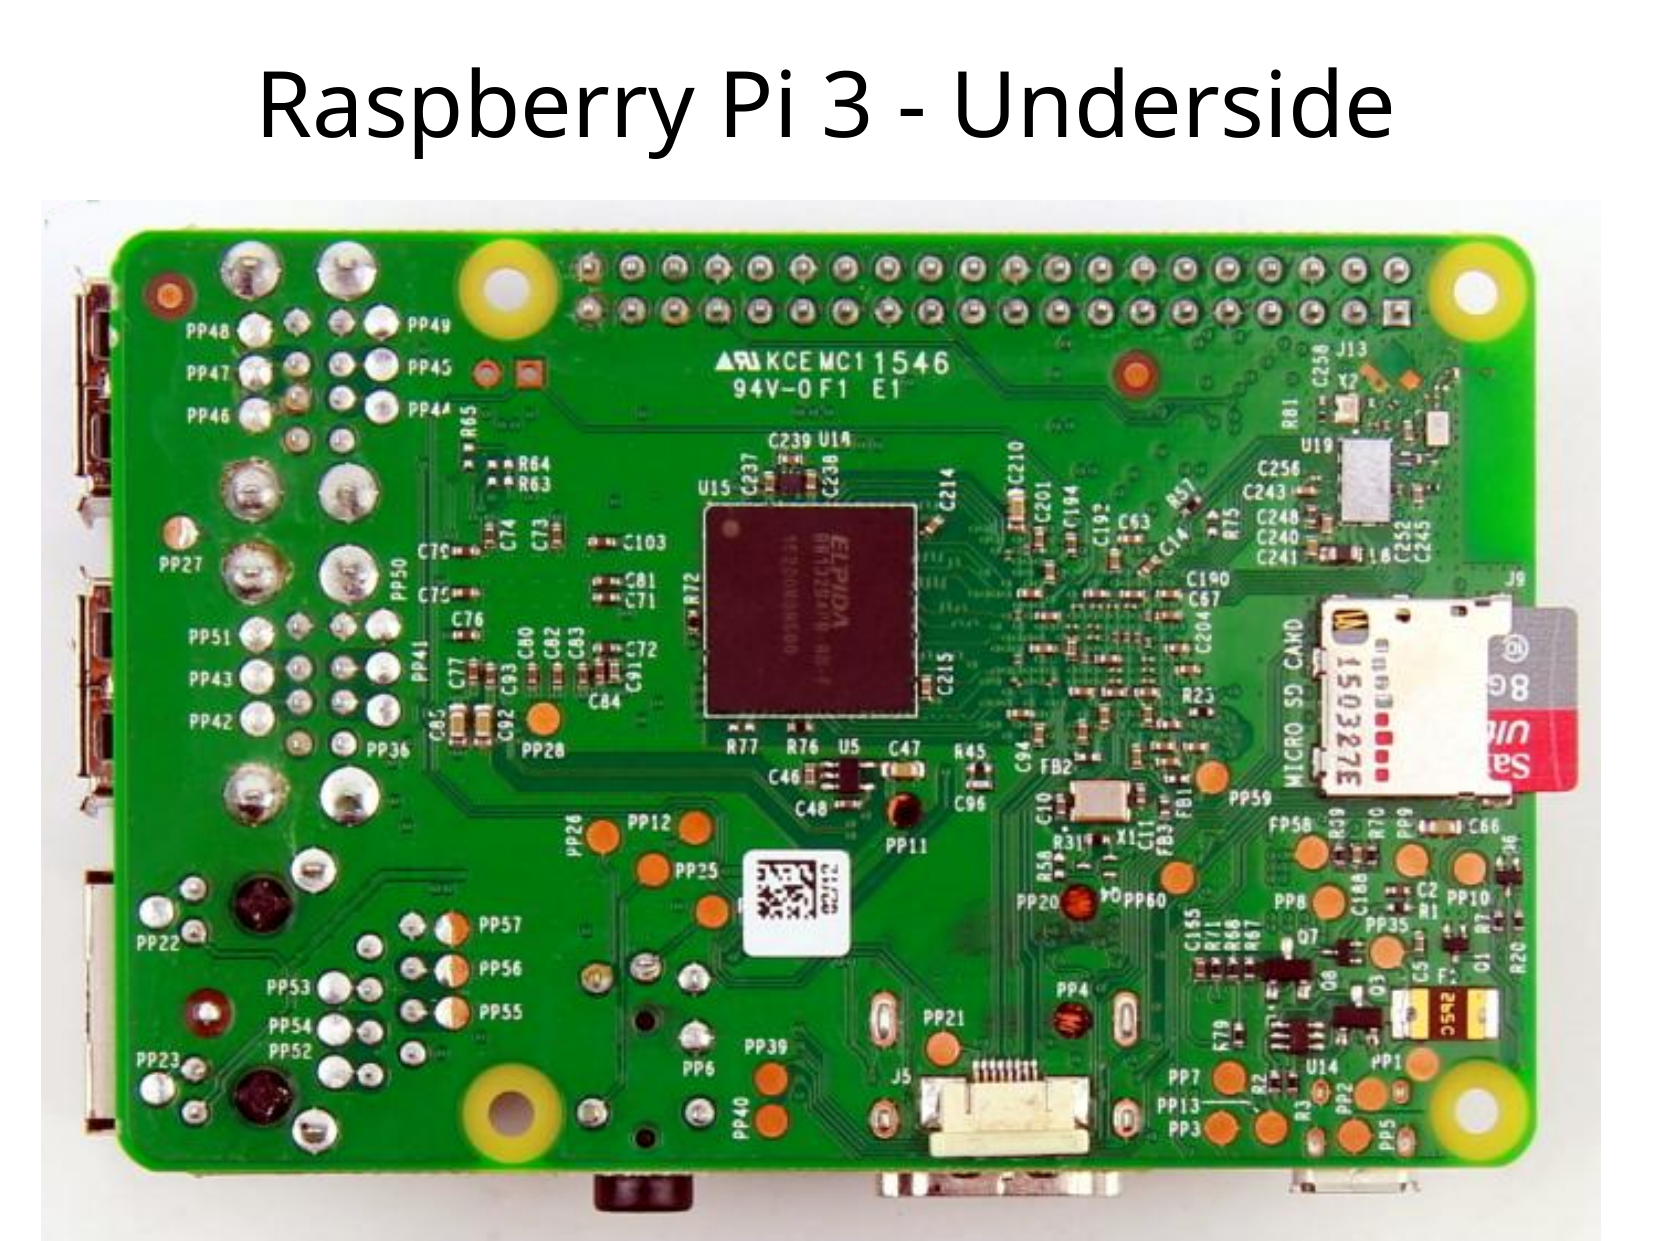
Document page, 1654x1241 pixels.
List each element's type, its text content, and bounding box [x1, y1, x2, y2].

title Raspberry Pi 3 - Underside [82, 49, 1571, 154]
picture [41, 200, 1601, 1241]
